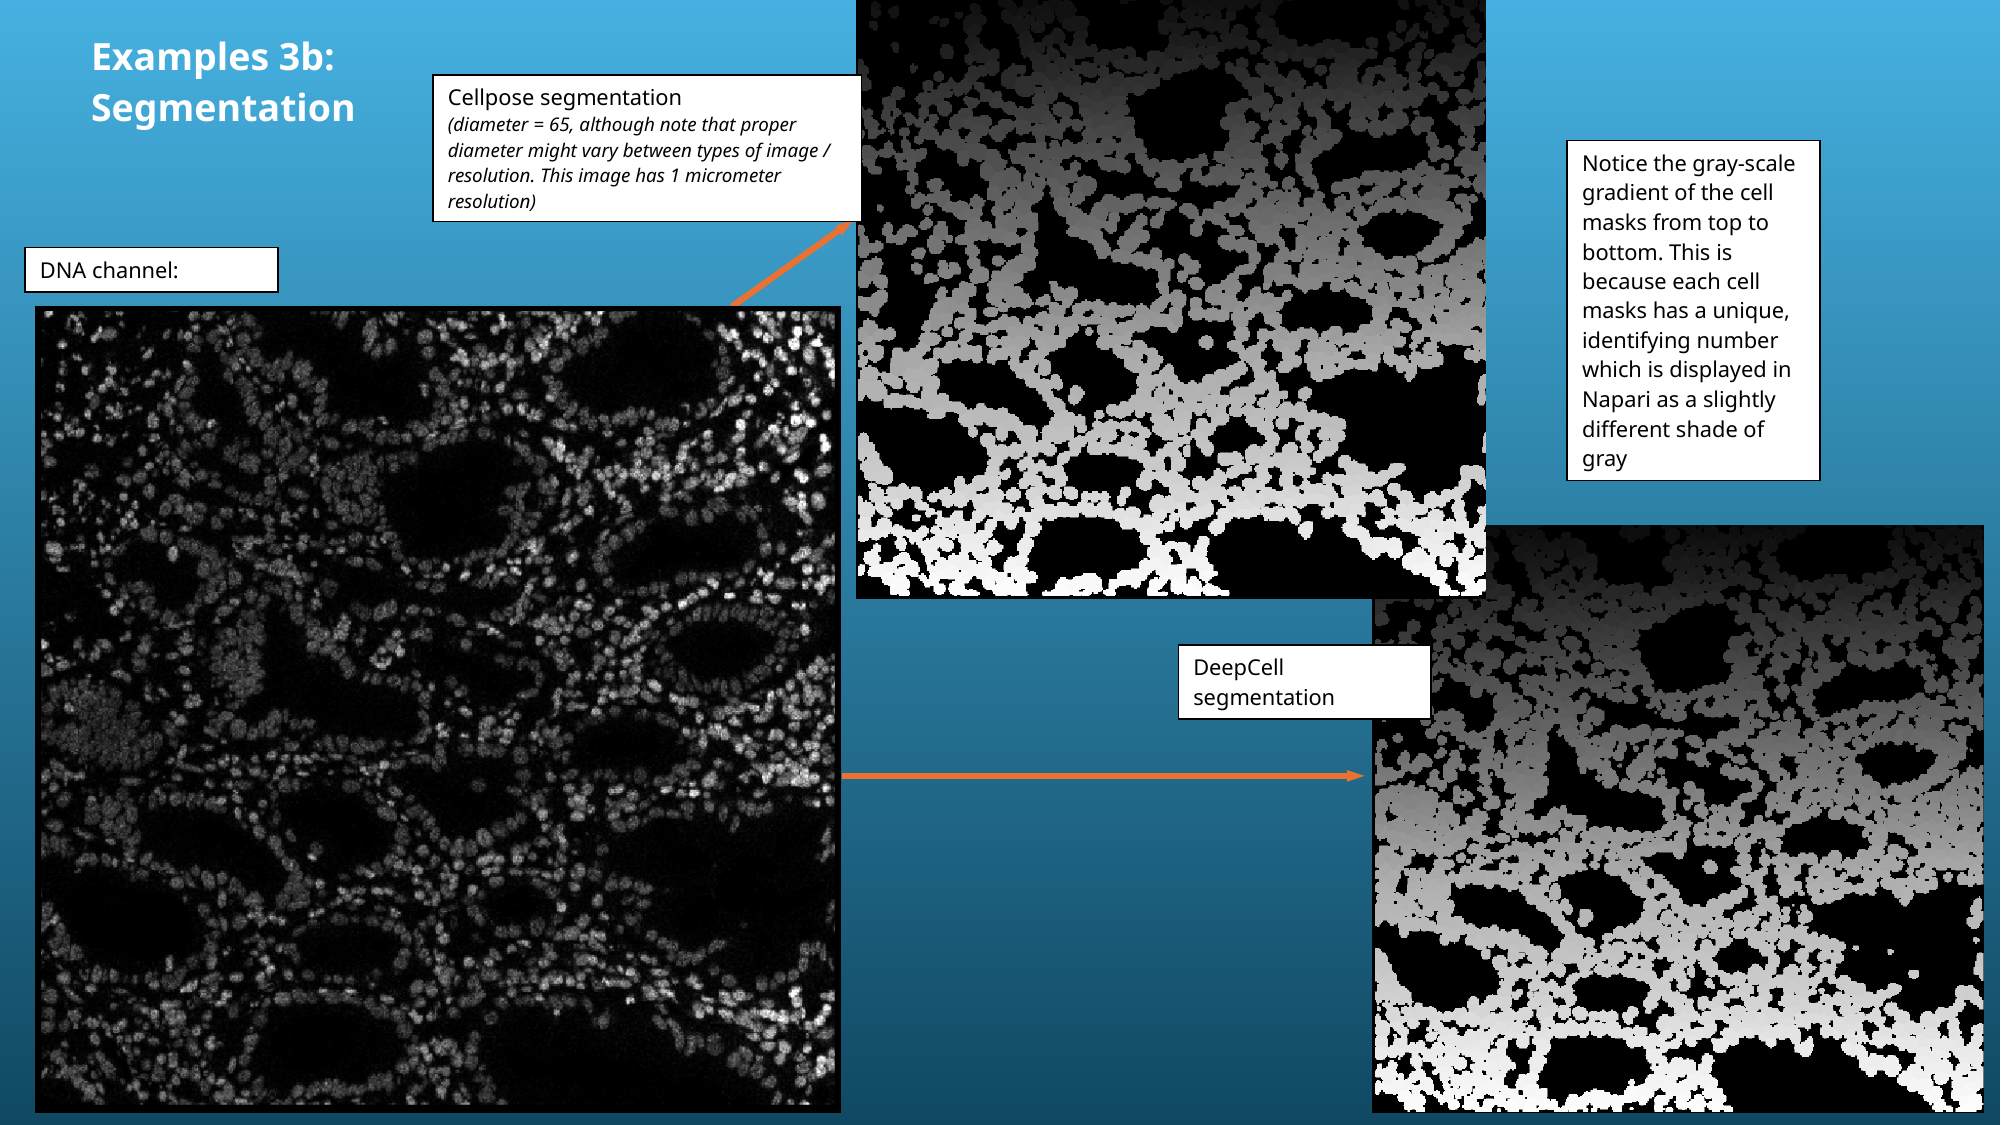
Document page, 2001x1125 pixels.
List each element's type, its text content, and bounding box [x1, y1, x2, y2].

text_box DeepCell segmentation [1178, 644, 1432, 713]
picture [35, 306, 841, 1113]
text_box Examples 3b: Segmentation [76, 22, 394, 129]
text_box Cellpose segmentation (diameter = 65, although note that proper diameter might vary between types of image / resolution. This image has 1 micrometer resolution) [432, 74, 862, 210]
text_box DNA channel: [24, 247, 278, 290]
text_box Notice the gray-scale gradient of the cell masks from top to bottom. This is because each cell masks has a unique, identifying number which is displayed in Napari as a slightly different shade of gray [1567, 140, 1820, 426]
picture [856, 0, 1984, 1113]
